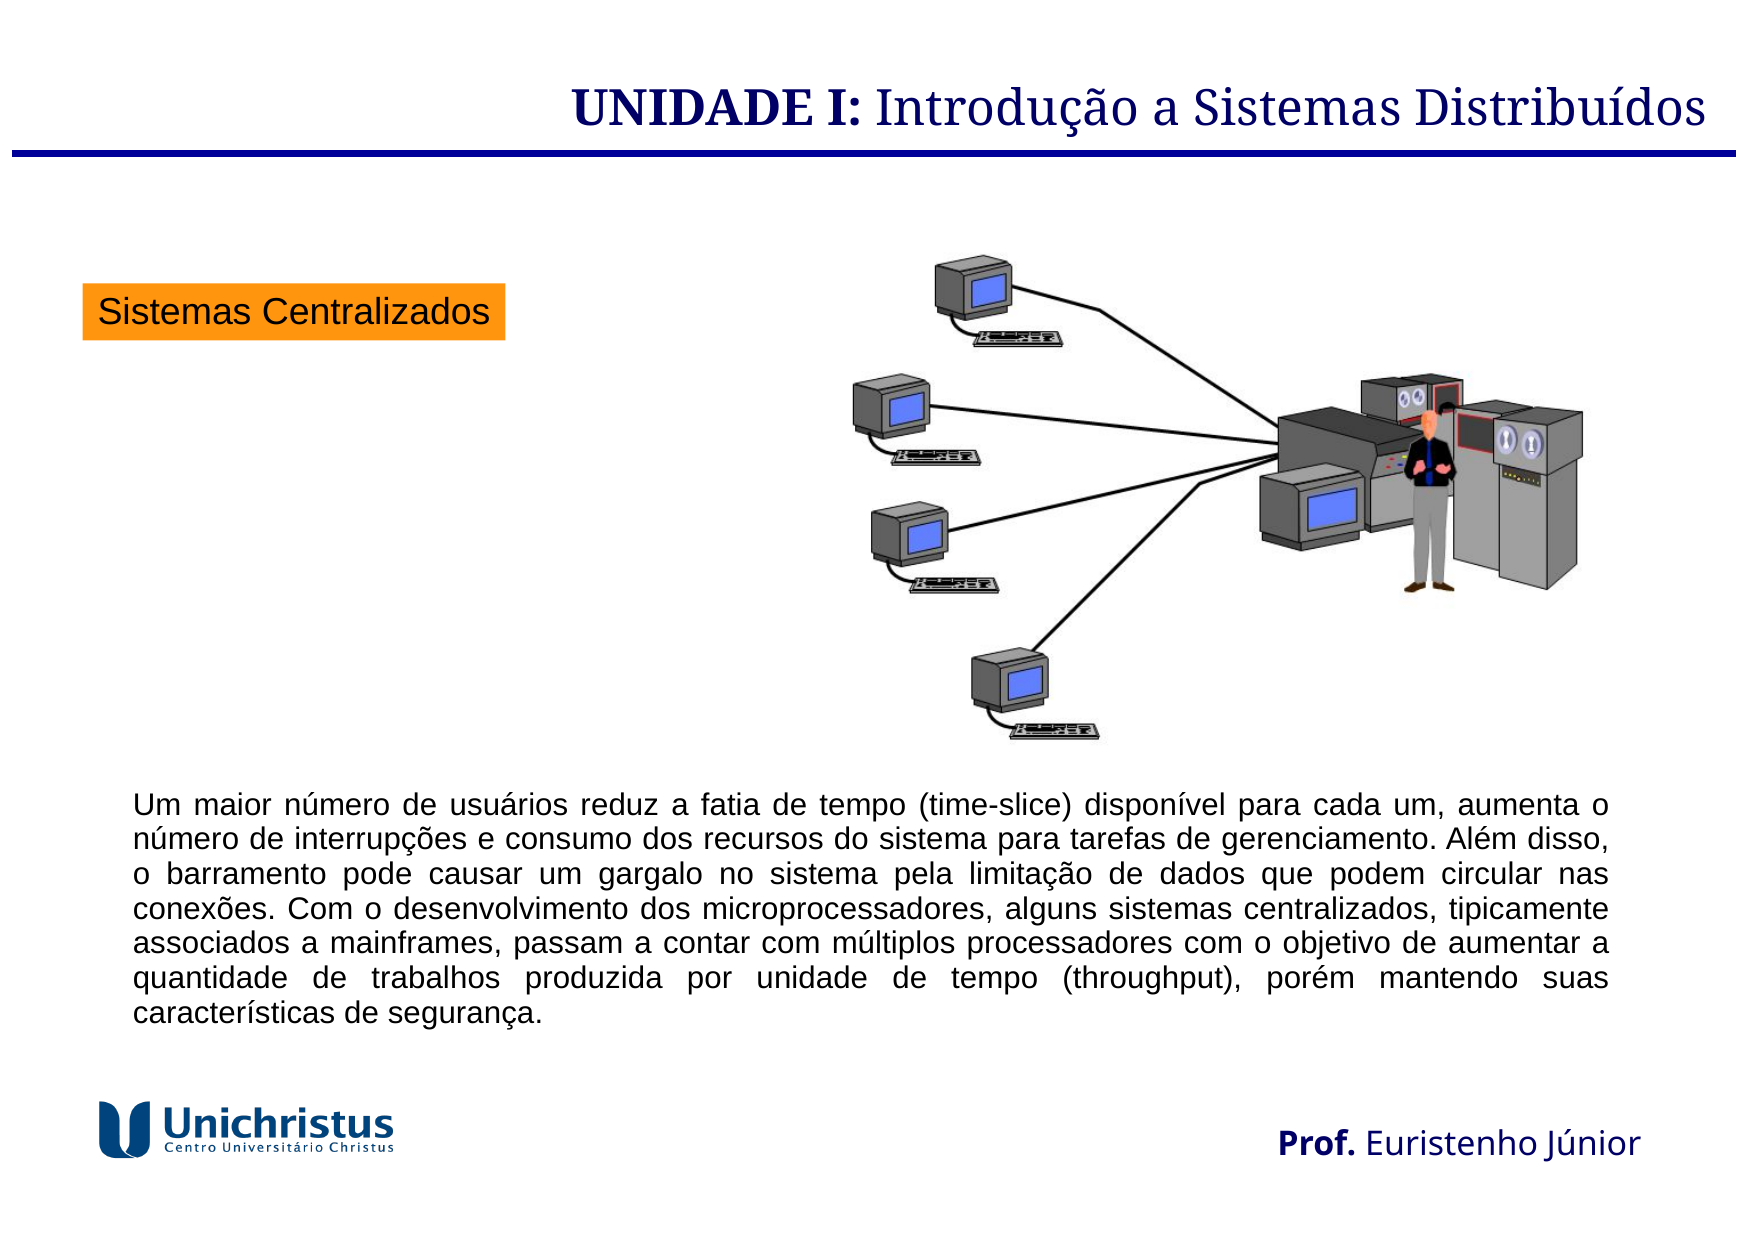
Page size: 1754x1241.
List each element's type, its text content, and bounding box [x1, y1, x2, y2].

text_box Um maior número de usuários reduz a fatia de tempo (time-slice) disponível para cada um, aumenta o número de interrupções e consumo dos recursos do sistema para tarefas de gerenciamento. Além disso, o barramento pode causar um gargalo no sistema pela limitação de dados que podem circular nas conexões. Com o desenvolvimento dos microprocessadores, alguns sistemas centralizados, tipicamente associados a mainframes, passam a contar com múltiplos processadores com o objetivo de aumentar a quantidade de trabalhos produzida por unidade de tempo (throughput), porém mantendo suas características de segurança. [118, 779, 1627, 1038]
text_box Prof. Euristenho Júnior [1262, 1111, 1695, 1167]
text_box UNIDADE I: Introdução a Sistemas Distribuídos [556, 64, 1708, 150]
picture [780, 224, 1607, 751]
text_box Sistemas Centralizados [82, 283, 506, 341]
picture [94, 1098, 398, 1160]
text_box UNIDADE I: Introdução a Sistemas Distribuídos [556, 157, 1708, 161]
